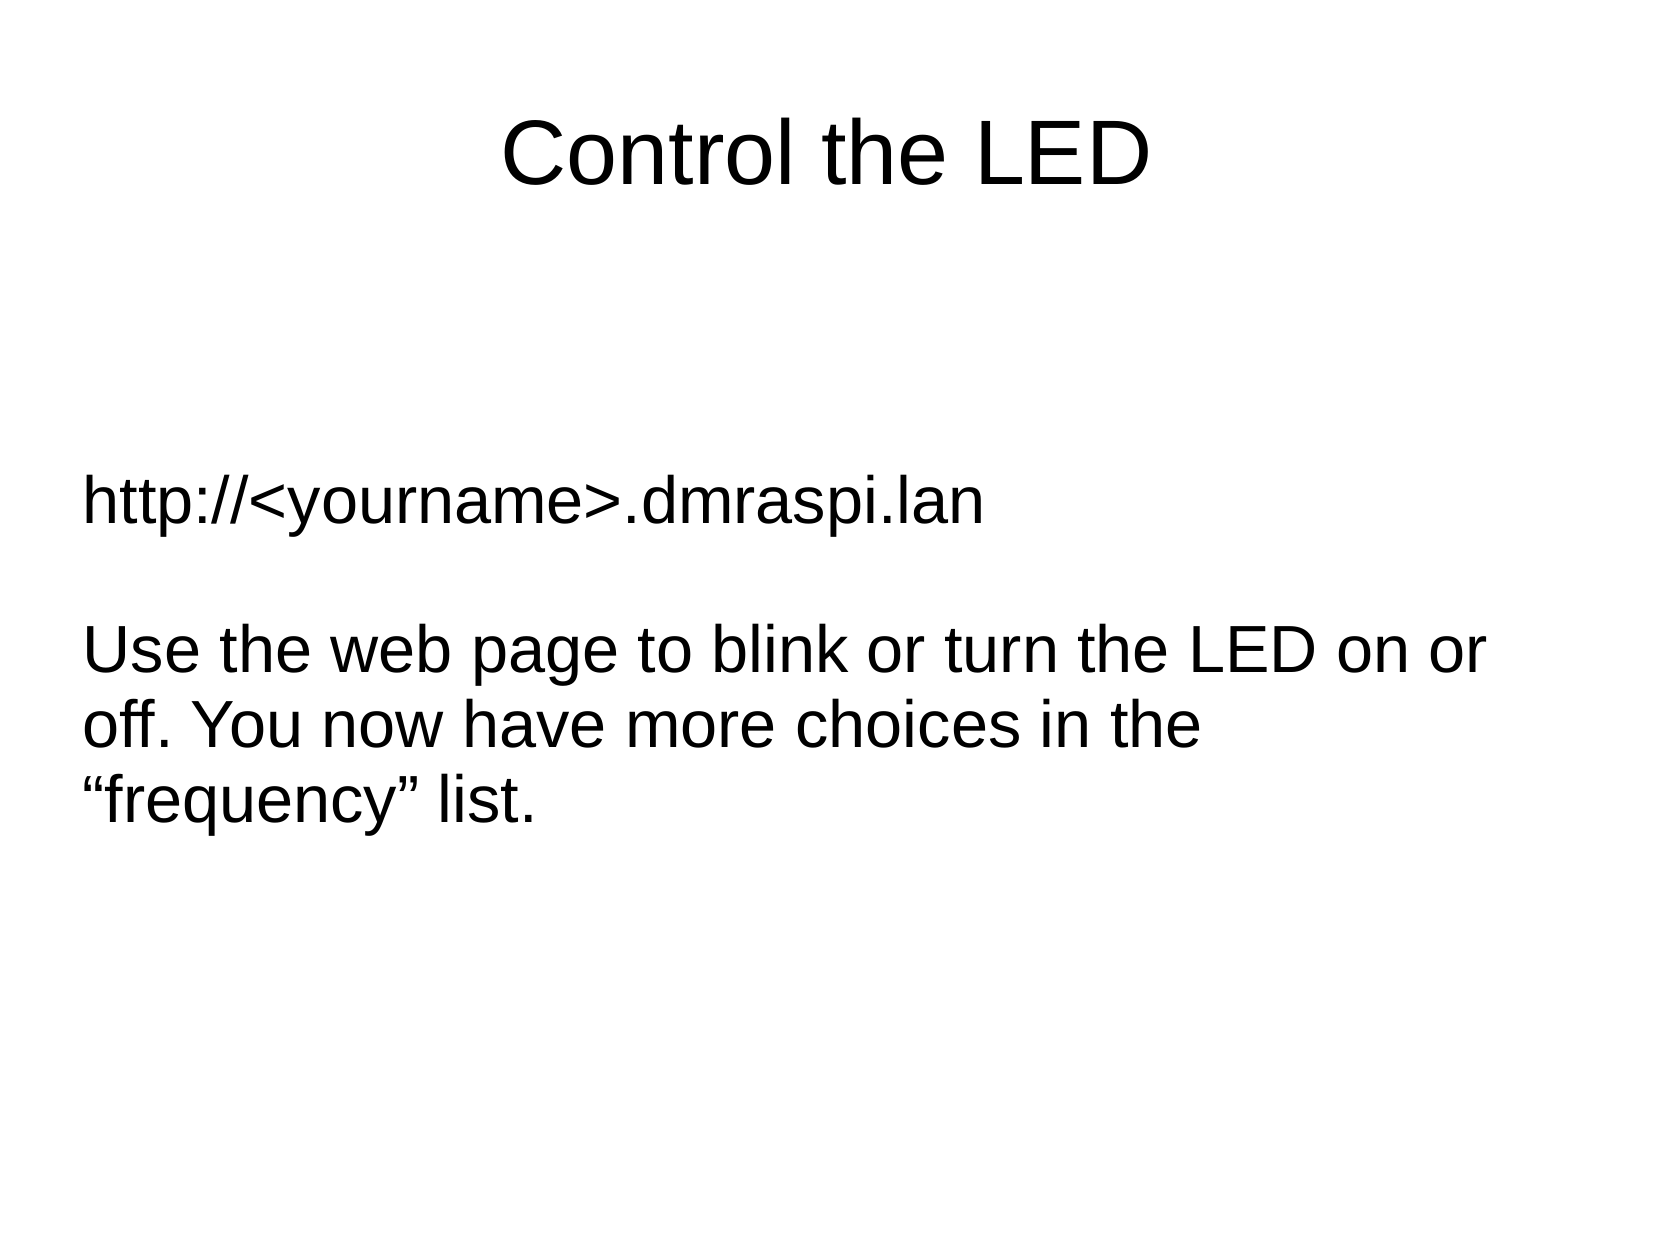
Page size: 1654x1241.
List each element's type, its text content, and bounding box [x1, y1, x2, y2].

title Control the LED [82, 49, 1571, 257]
subtitle http://<yourname>.dmraspi.lan Use the web page to blink or turn the LED on or off. You now have more choices in the “frequency” list. [82, 290, 1538, 1010]
